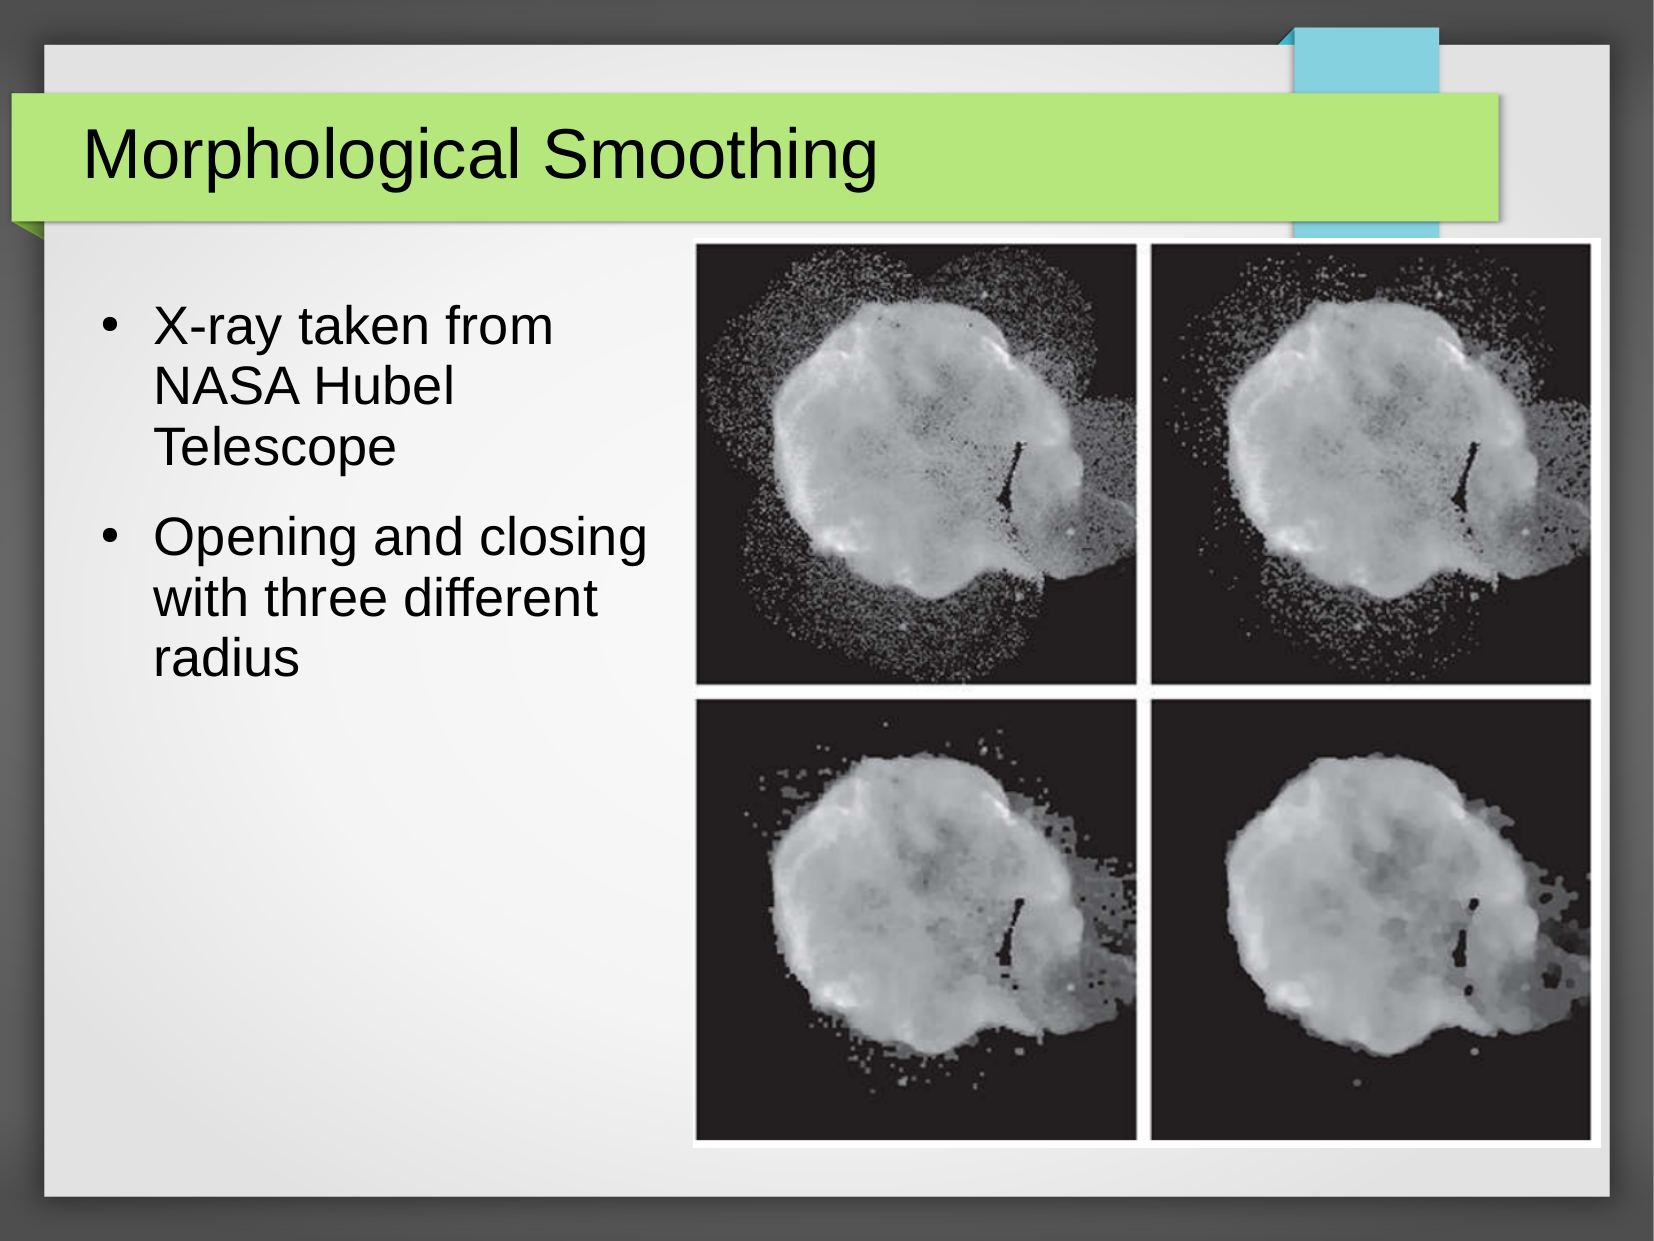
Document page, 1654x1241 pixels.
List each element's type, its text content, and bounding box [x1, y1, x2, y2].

picture [0, 0, 1654, 1241]
list X-ray taken from NASA Hubel Telescope Opening and closing with three different radius [82, 295, 675, 1135]
title Morphological Smoothing [82, 94, 1264, 213]
